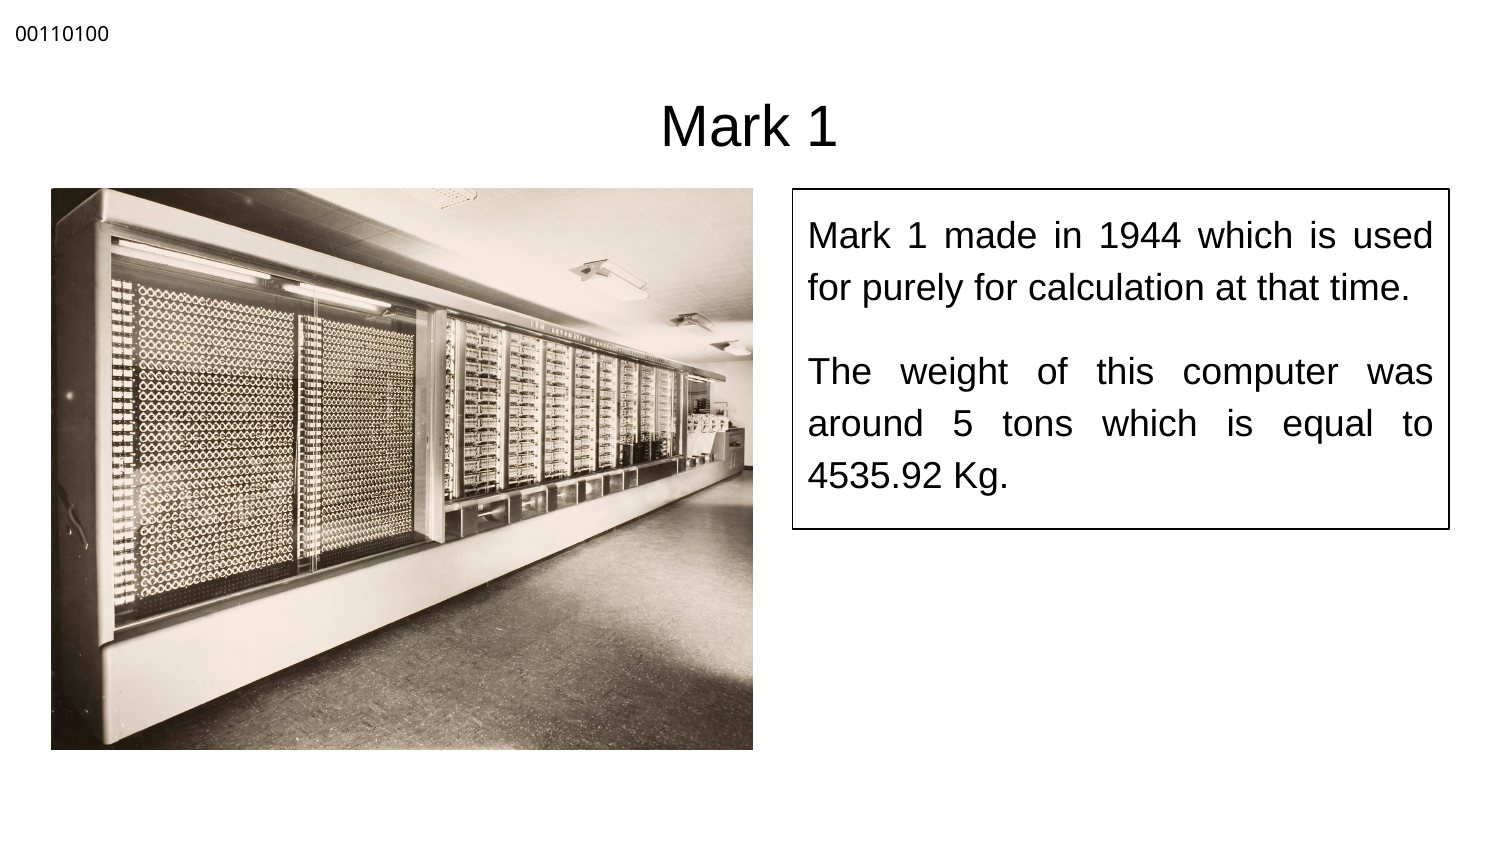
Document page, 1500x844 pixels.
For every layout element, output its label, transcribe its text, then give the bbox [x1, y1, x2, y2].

list Mark 1 made in 1944 which is used for purely for calculation at that time. The weight of this computer was around 5 tons which is equal to 4535.92 Kg. [792, 189, 1449, 529]
text_box 00110100 [0, 6, 135, 51]
picture [51, 188, 753, 750]
title Mark 1 [51, 72, 1449, 167]
